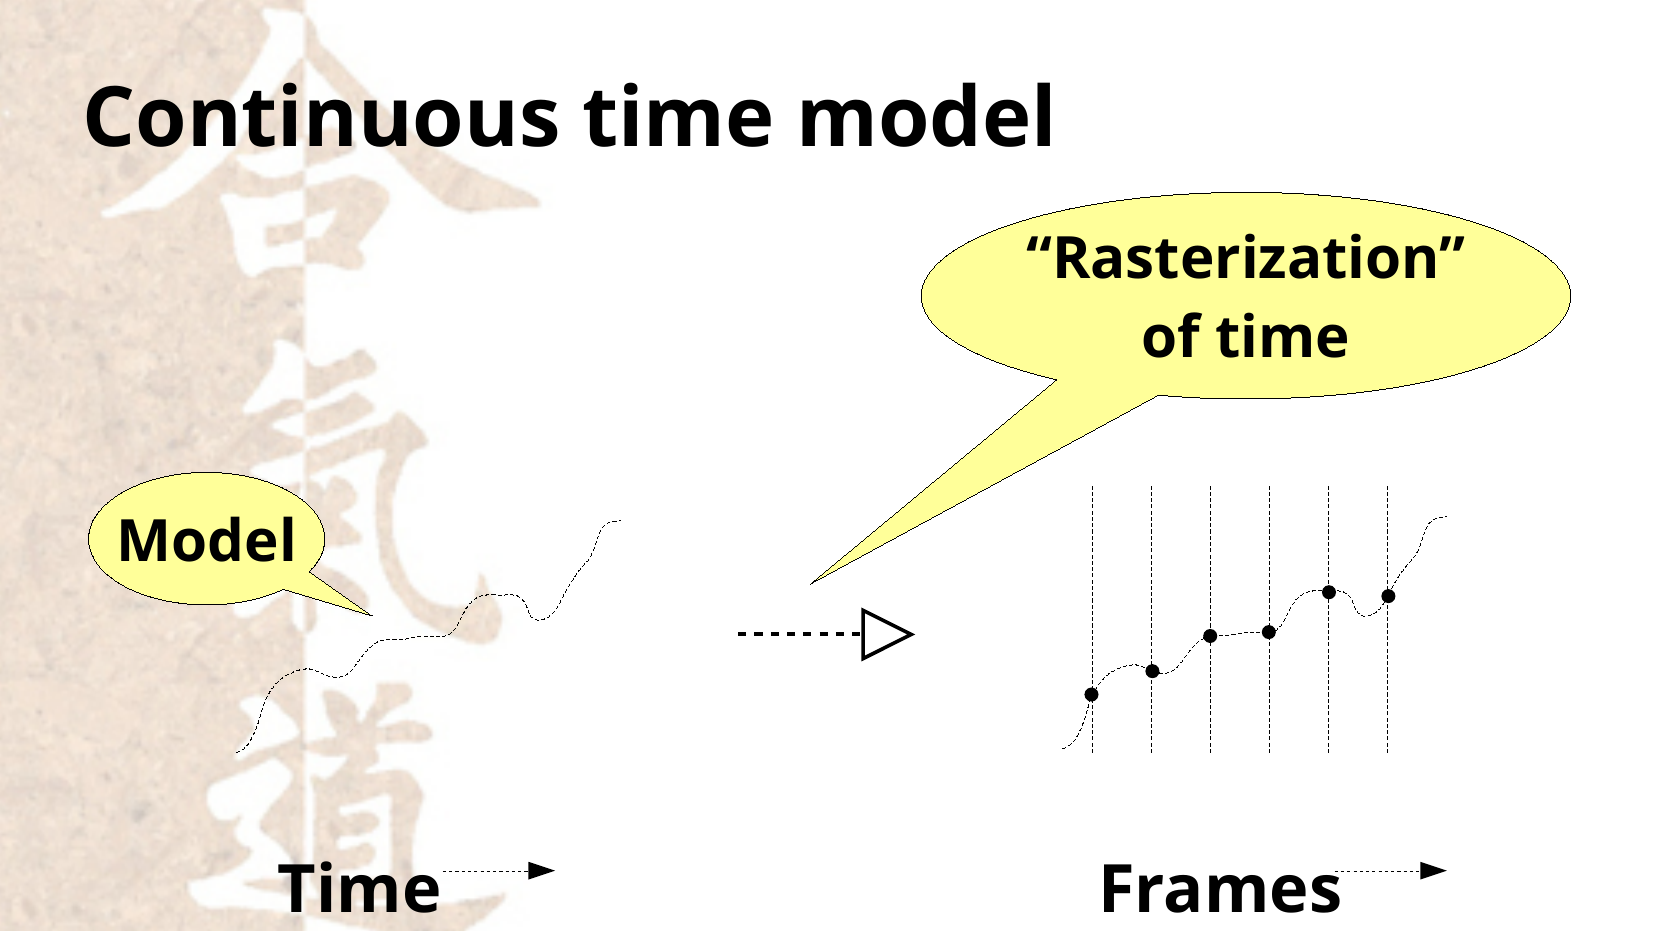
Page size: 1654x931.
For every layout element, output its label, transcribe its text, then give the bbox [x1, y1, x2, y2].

text_box [1321, 585, 1337, 600]
text_box [1203, 628, 1218, 644]
text_box [1261, 625, 1276, 640]
picture [0, 0, 1654, 931]
title Continuous time model [82, 37, 1571, 193]
text_box Time [242, 841, 562, 909]
text_box [1145, 664, 1160, 679]
text_box [1084, 687, 1099, 702]
text_box “Rasterization” of time [810, 192, 1571, 585]
text_box Model [88, 472, 373, 616]
text_box Frames [1062, 841, 1382, 909]
text_box [1381, 589, 1396, 604]
